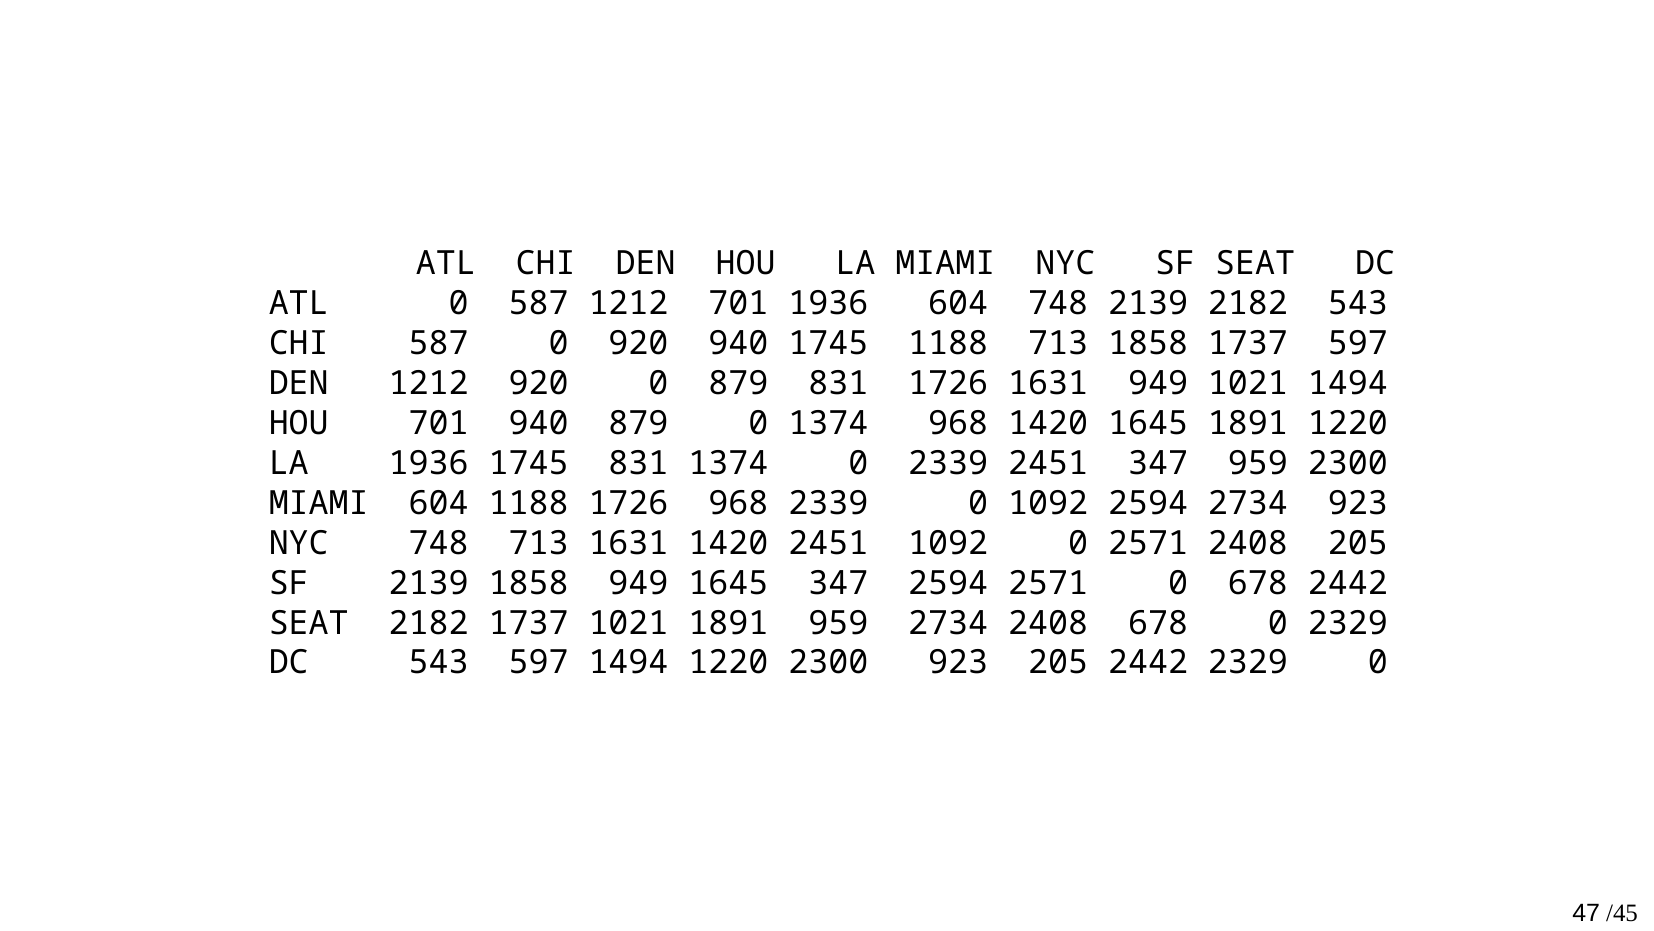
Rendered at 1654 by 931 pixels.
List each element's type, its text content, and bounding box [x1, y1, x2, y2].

text_box ATL CHI DEN HOU LA MIAMI NYC SF SEAT DC ATL 0 587 1212 701 1936 604 748 2139 2182 543 CHI 587 0 920 940 1745 1188 713 1858 1737 597 DEN 1212 920 0 879 831 1726 1631 949 1021 1494 HOU 701 940 879 0 1374 968 1420 1645 1891 1220 LA 1936 1745 831 1374 0 2339 2451 347 959 2300 MIAMI 604 1188 1726 968 2339 0 1092 2594 2734 923 NYC 748 713 1631 1420 2451 1092 0 2571 2408 205 SF 2139 1858 949 1645 347 2594 2571 0 678 2442 SEAT 2182 1737 1021 1891 959 2734 2408 678 0 2329 DC 543 597 1494 1220 2300 923 205 2442 2329 0 [218, 234, 1418, 689]
